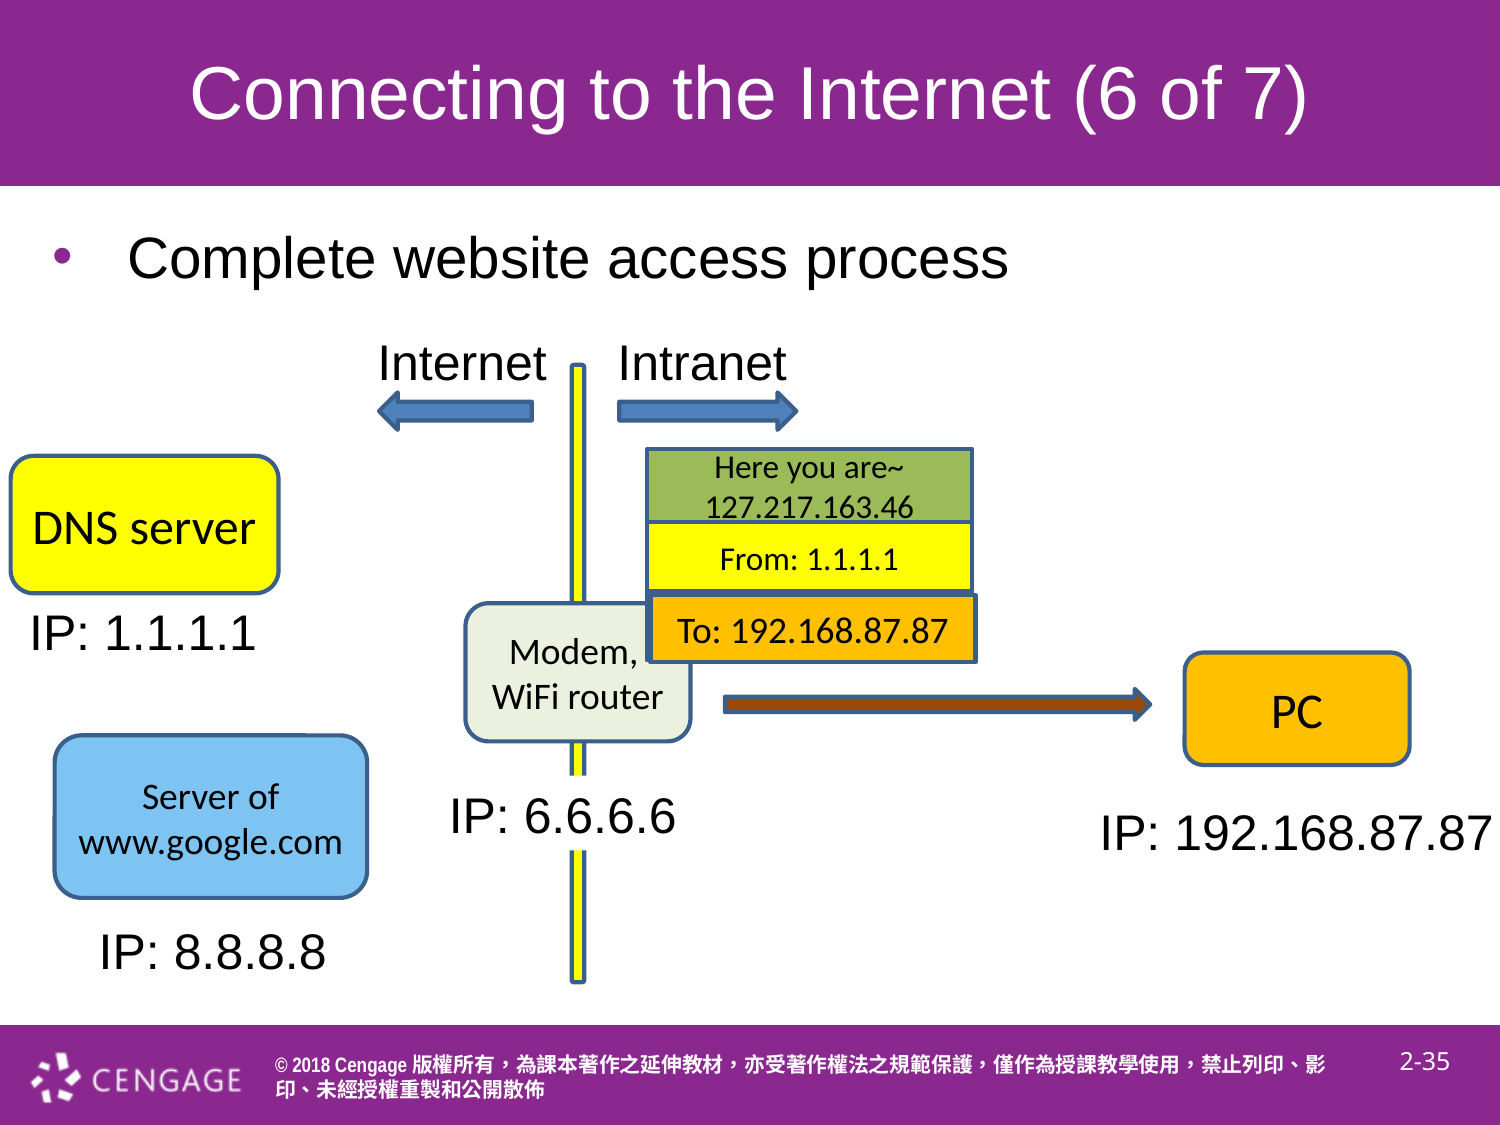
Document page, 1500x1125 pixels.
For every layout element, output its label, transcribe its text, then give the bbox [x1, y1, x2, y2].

text_box From: 1.1.1.1 [646, 522, 972, 591]
text_box [571, 742, 585, 775]
text_box To: 192.168.87.87 [650, 595, 976, 663]
text_box Intranet [602, 322, 803, 398]
text_box IP: 192.168.87.87 [1084, 793, 1500, 869]
text_box PC [1184, 652, 1410, 766]
text_box [725, 688, 1151, 720]
text_box To: 6.6.6.6 [646, 591, 972, 661]
text_box IP: 1.1.1.1 [14, 593, 273, 669]
text_box DNS server [10, 455, 279, 593]
text_box [619, 392, 797, 430]
list Complete website access process [37, 212, 1475, 325]
text_box [571, 851, 585, 983]
text_box Modem, WiFi router [465, 603, 691, 742]
picture [21, 1043, 246, 1111]
text_box [379, 398, 532, 430]
text_box IP: 8.8.8.8 [84, 912, 342, 988]
title Connecting to the Internet (6 of 7) [7, 4, 1493, 175]
text_box Server of www.google.com [54, 735, 368, 898]
text_box Here you are~ 127.217.163.46 [646, 448, 972, 522]
text_box Internet [362, 322, 562, 398]
text_box IP: 6.6.6.6 [433, 775, 692, 851]
text_box [571, 364, 585, 603]
